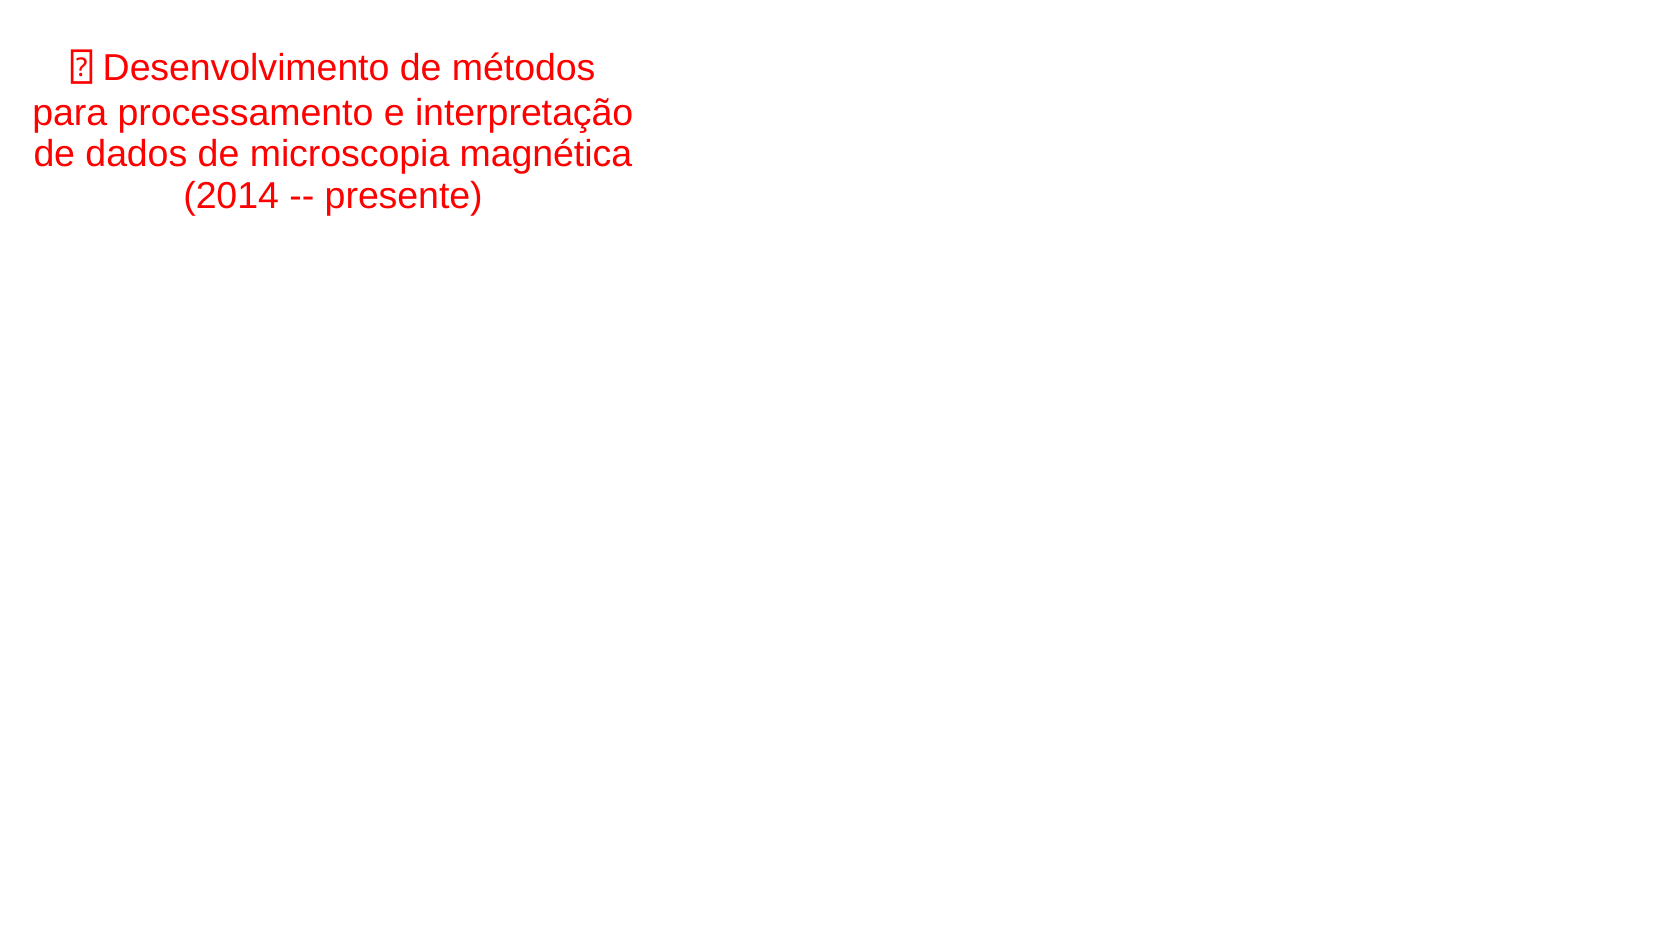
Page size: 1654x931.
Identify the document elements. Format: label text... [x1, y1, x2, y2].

text_box ⍰ Desenvolvimento de métodos para processamento e interpretação de dados de microscopia magnética (2014 -- presente) [17, 32, 650, 314]
